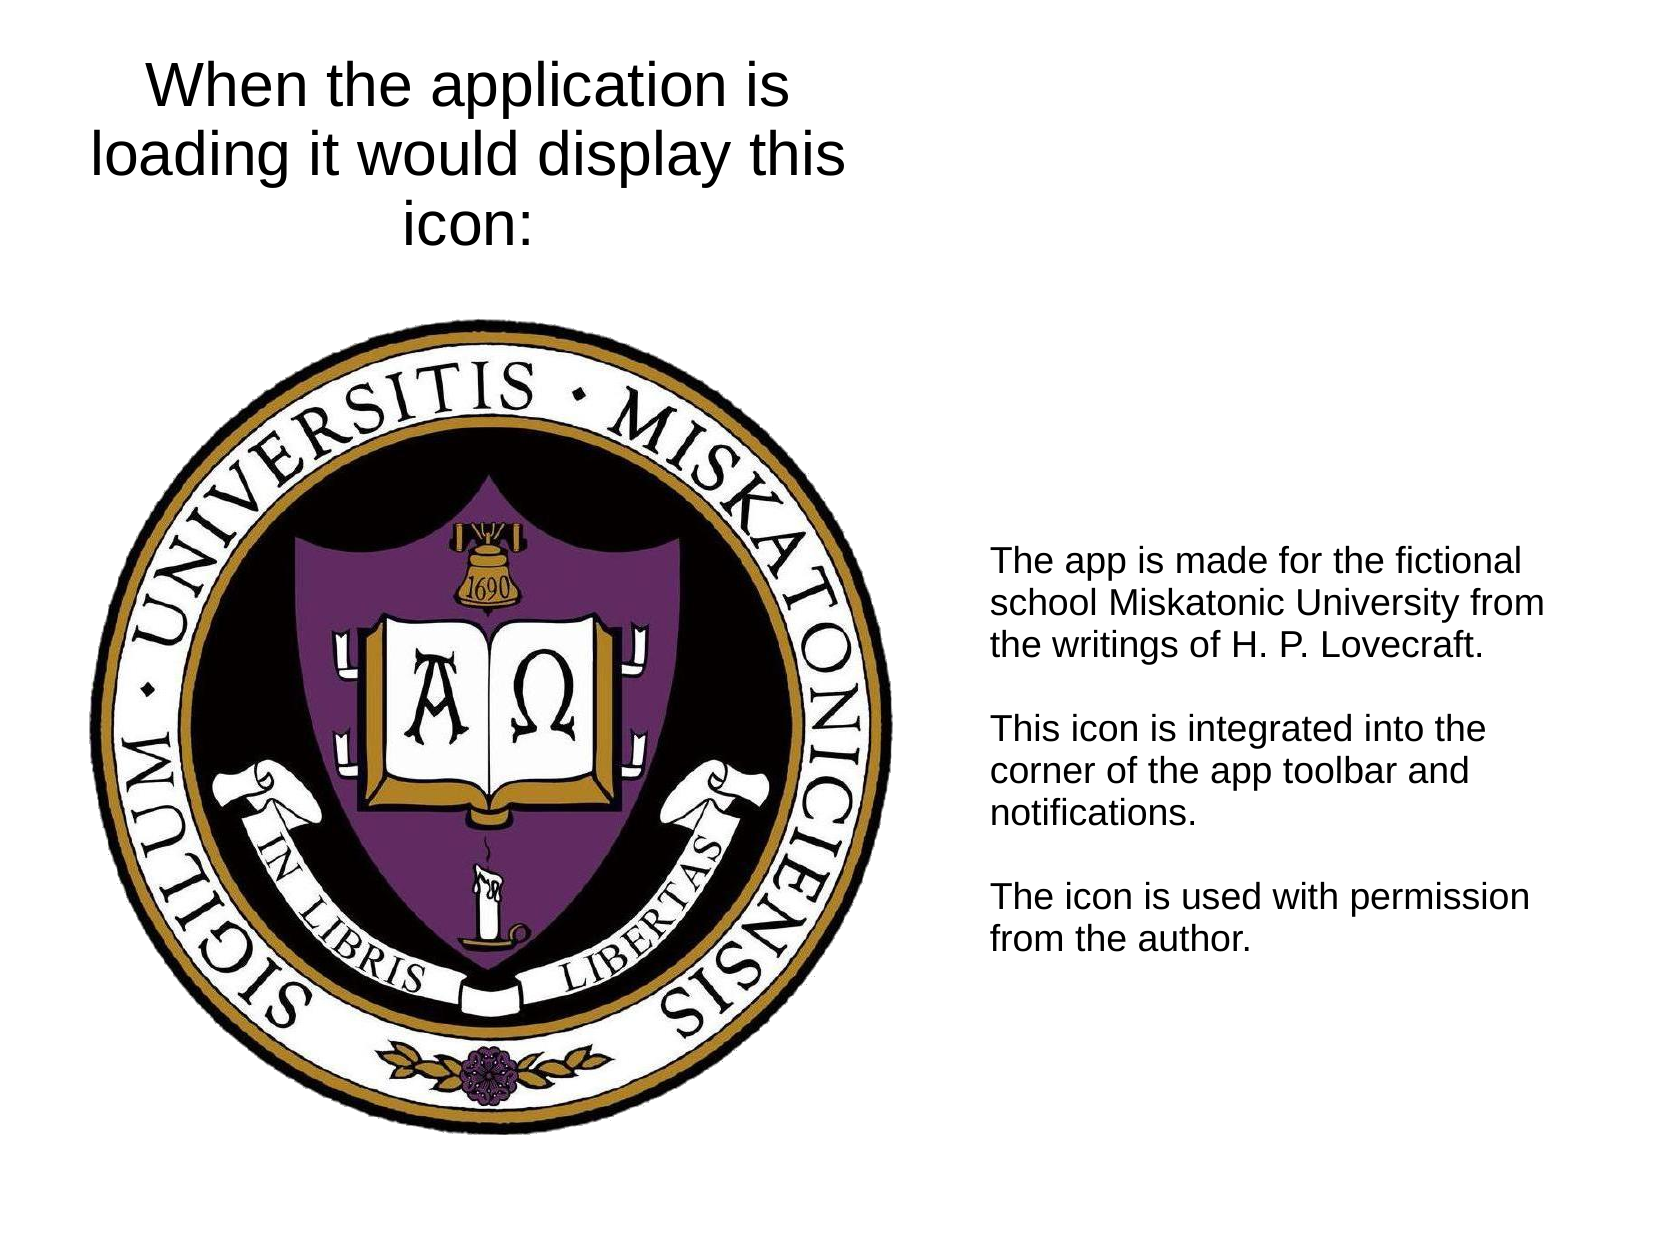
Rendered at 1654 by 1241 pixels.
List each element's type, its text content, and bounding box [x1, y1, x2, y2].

picture [43, 269, 946, 1172]
title When the application is loading it would display this icon: [82, 49, 856, 259]
text_box The app is made for the fictional school Miskatonic University from the writings of H. P. Lovecraft. This icon is integrated into the corner of the app toolbar and notifications. The icon is used with permission from the author. [975, 532, 1561, 1009]
